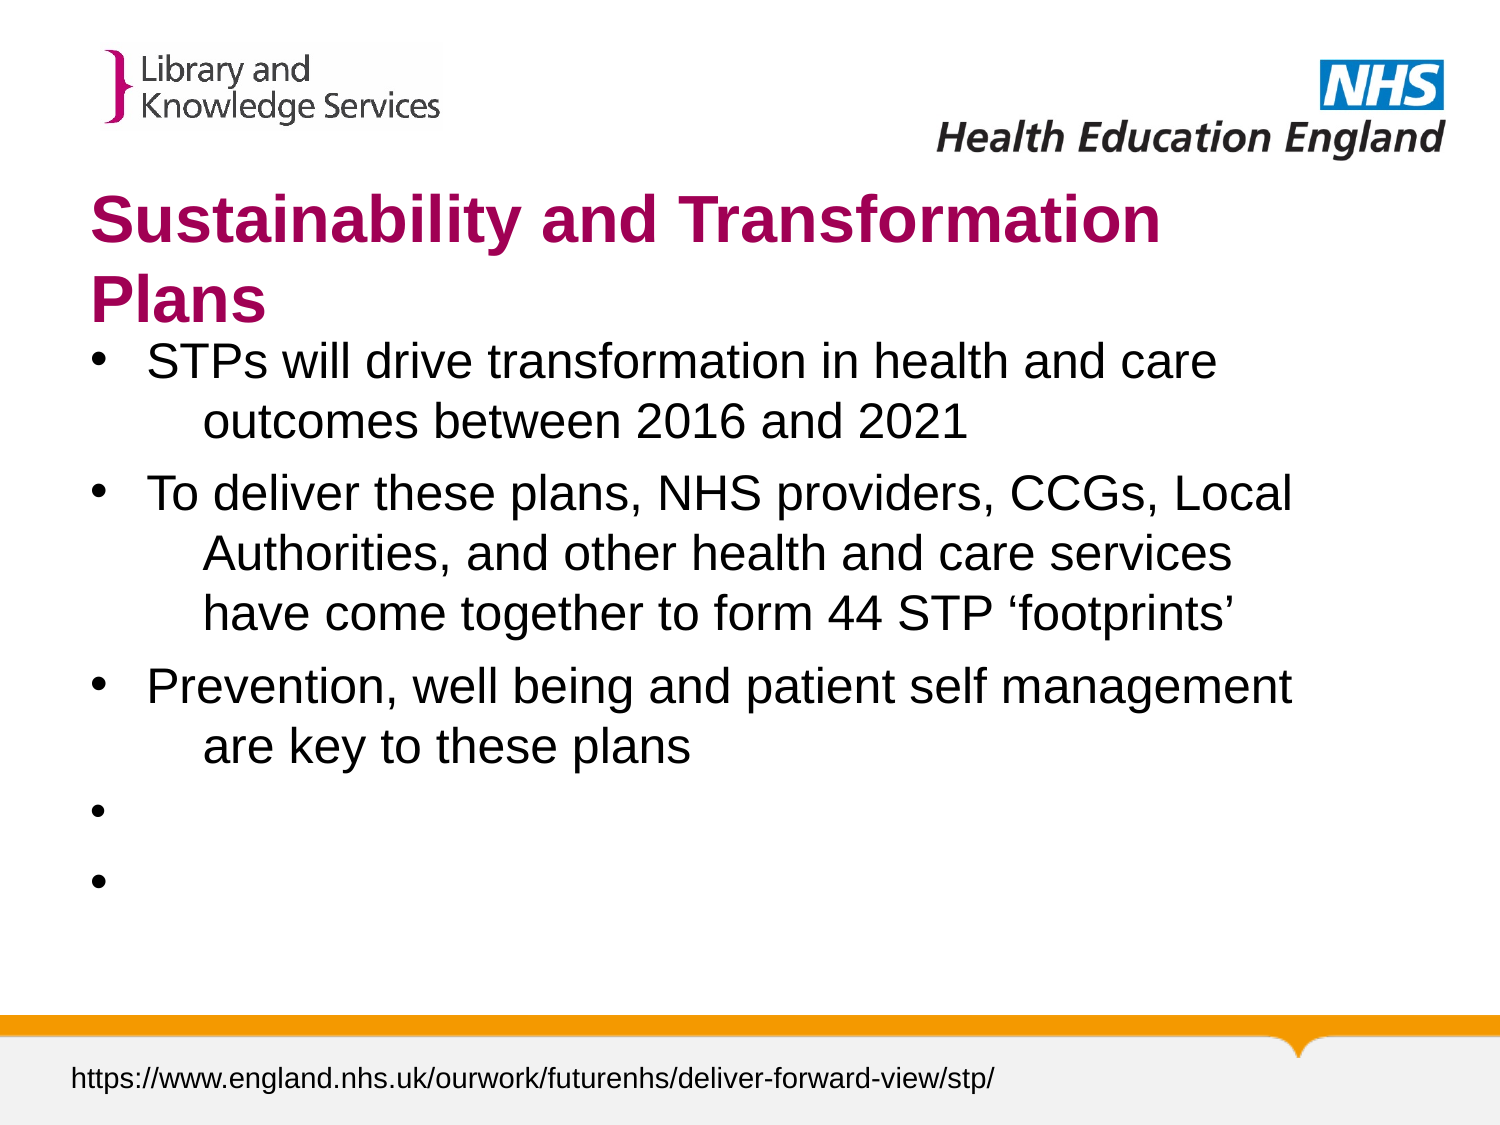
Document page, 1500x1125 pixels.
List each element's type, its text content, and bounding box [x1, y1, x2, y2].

picture [100, 42, 443, 131]
list STPs will drive transformation in health and care outcomes between 2016 and 2021 To deliver these plans, NHS providers, CCGs, Local Authorities, and other health and care services have come together to form 44 STP ‘footprints’ Prevention, well being and patient self management are key to these plans [75, 310, 1416, 968]
text_box https://www.england.nhs.uk/ourwork/futurenhs/deliver-forward-view/stp/ [55, 1052, 1096, 1113]
title Sustainability and Transformation Plans [75, 168, 1473, 280]
